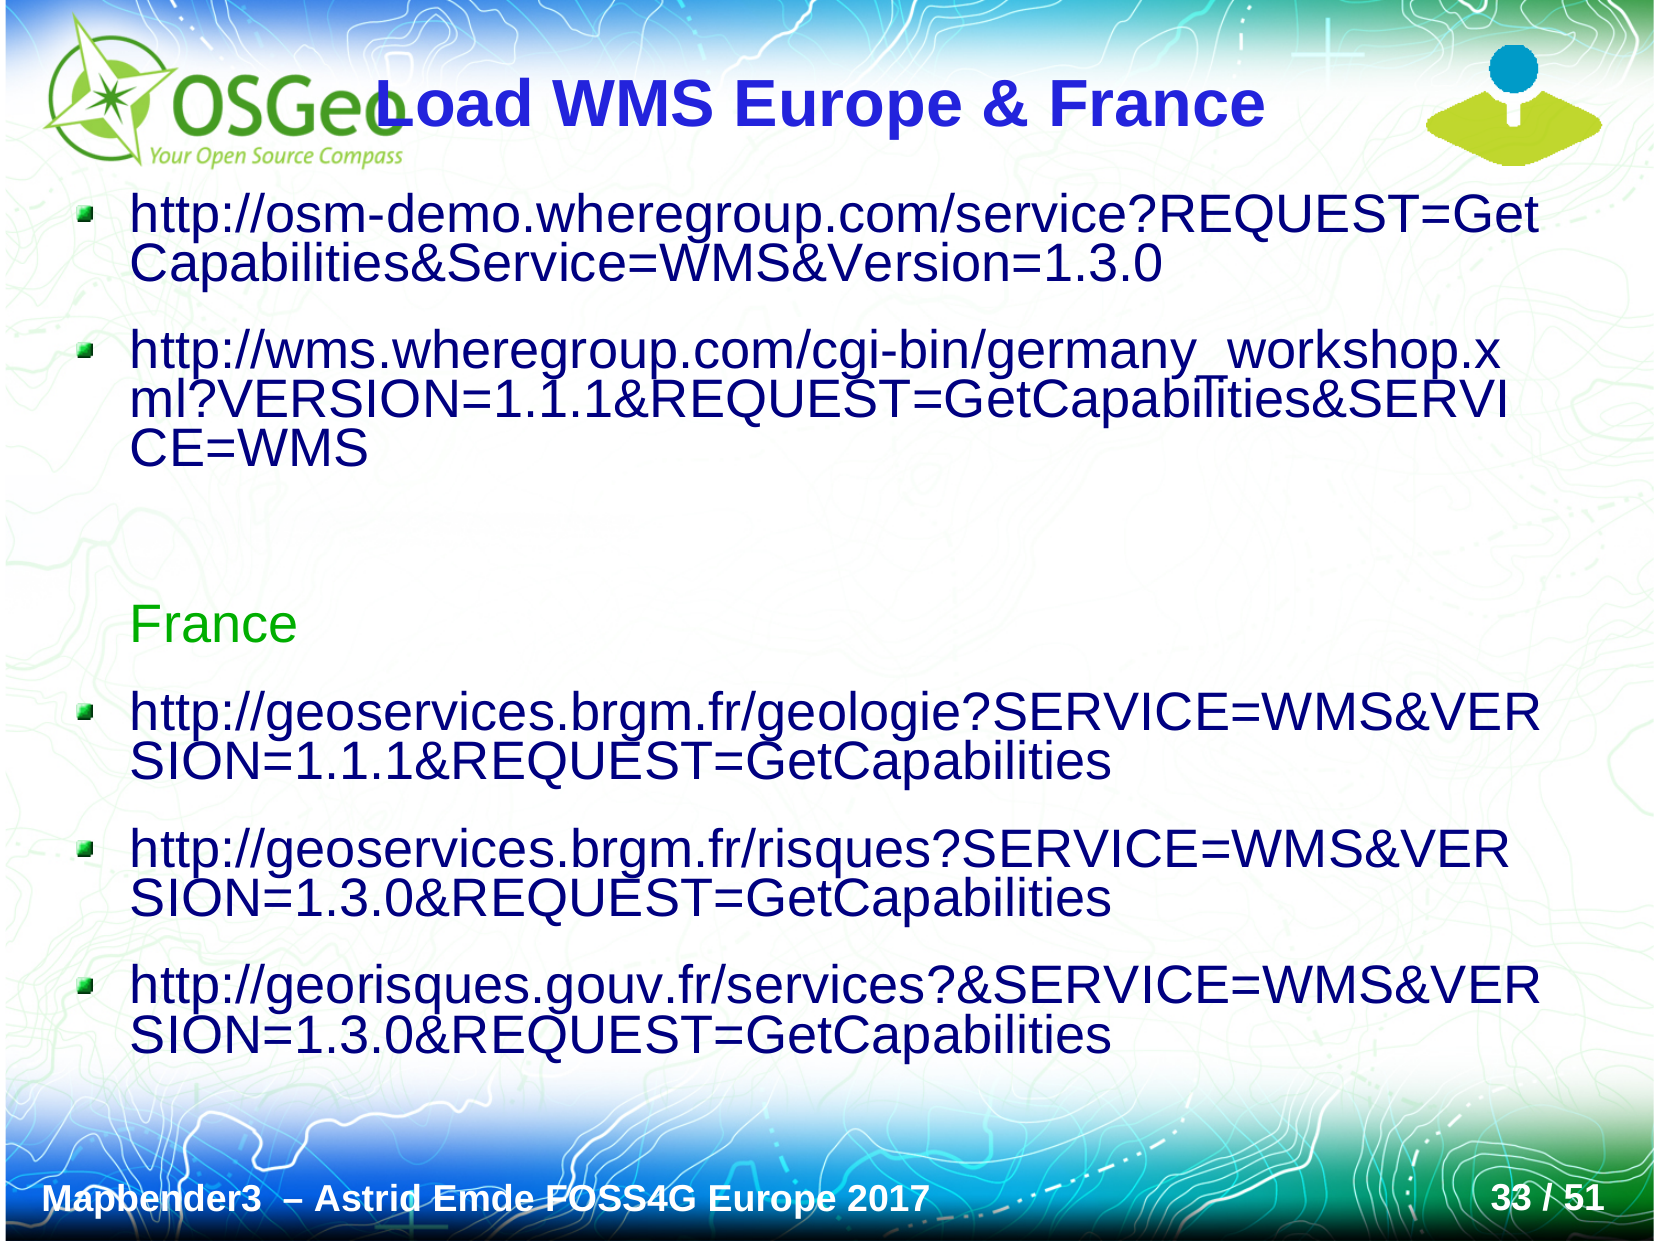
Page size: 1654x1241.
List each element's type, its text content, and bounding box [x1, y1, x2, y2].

title Load WMS Europe & France [76, 29, 1565, 178]
list http://osm-demo.wheregroup.com/service?REQUEST=GetCapabilities&Service=WMS&Version=1.3.0 http://wms.wheregroup.com/cgi-bin/germany_workshop.xml?VERSION=1.1.1&REQUEST=GetCapabilities&SERVICE=WMS France http://geoservices.brgm.fr/geologie?SERVICE=WMS&VERSION=1.1.1&REQUEST=GetCapabilities http://geoservices.brgm.fr/risques?SERVICE=WMS&VERSION=1.3.0&REQUEST=GetCapabilities http://georisques.gouv.fr/services?&SERVICE=WMS&VERSION=1.3.0&REQUEST=GetCapabilities [59, 183, 1548, 1007]
picture [5, 0, 1654, 1241]
